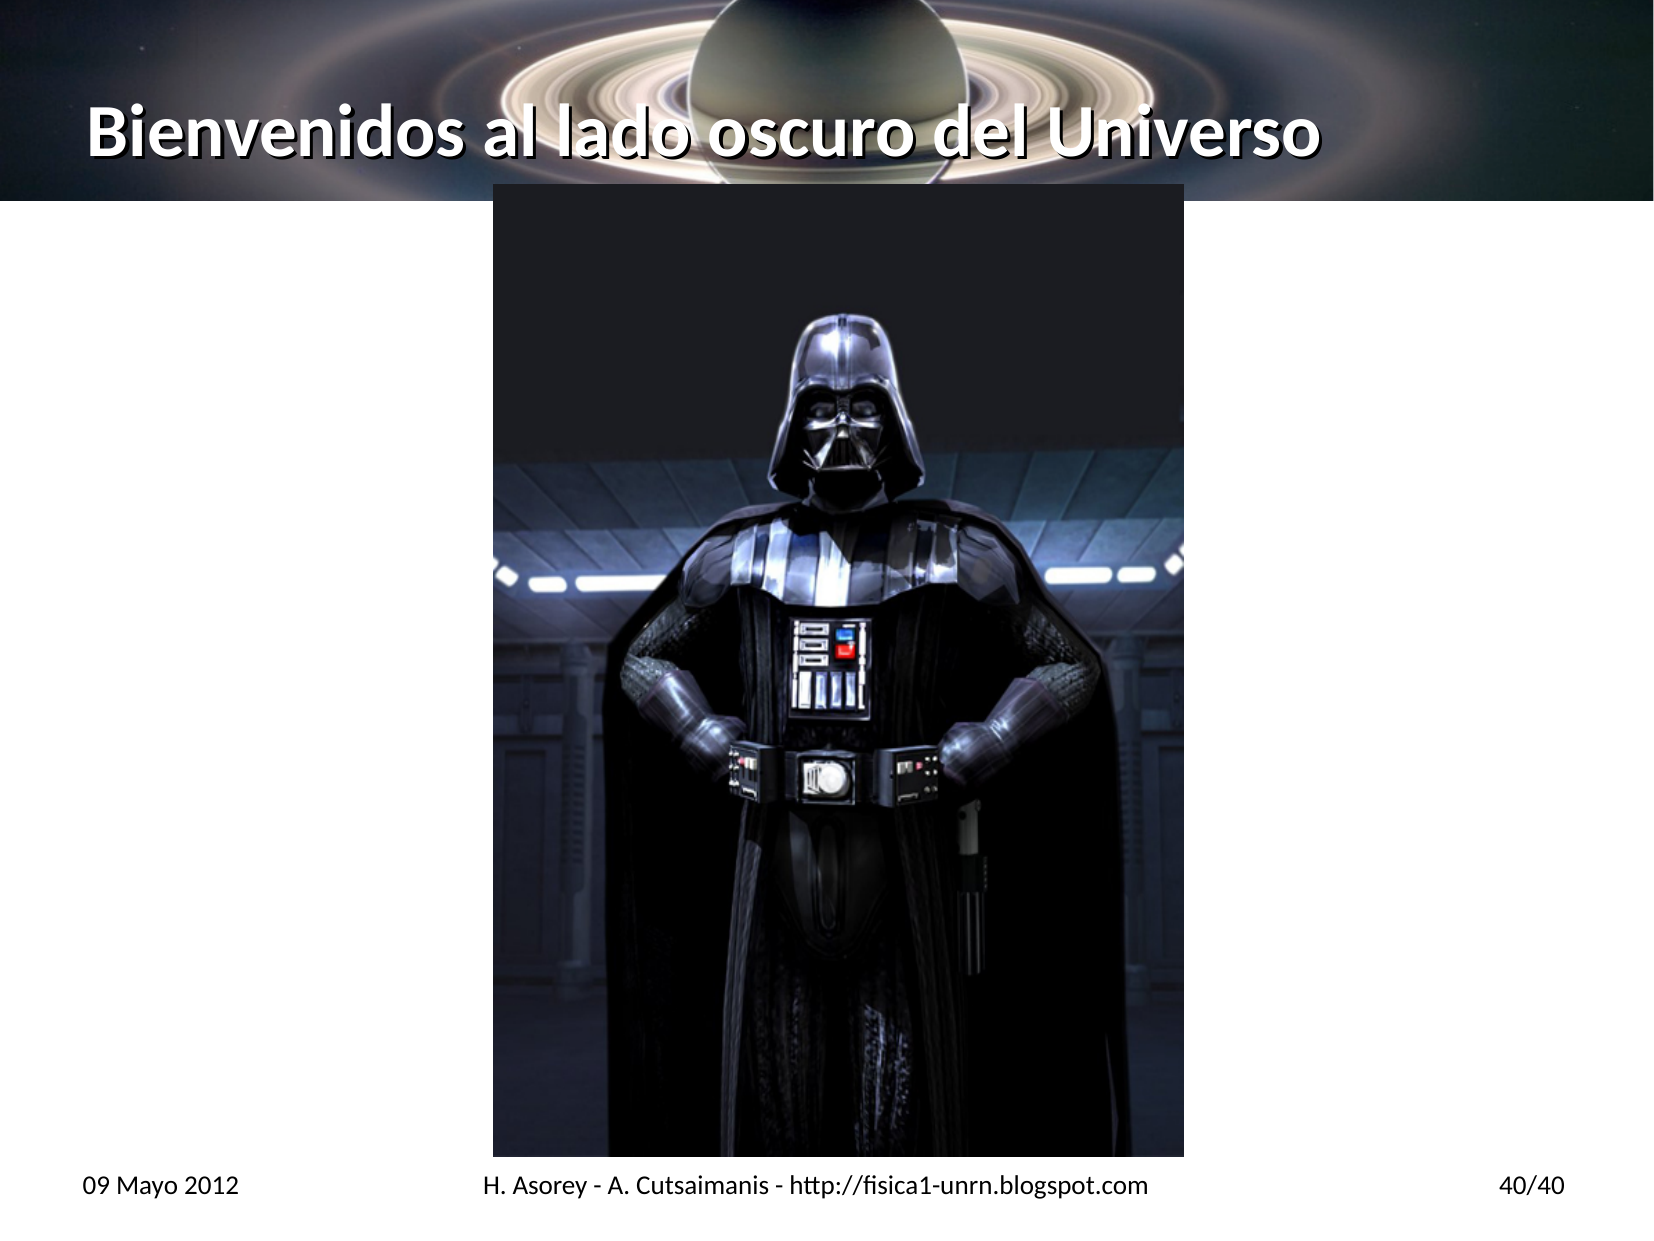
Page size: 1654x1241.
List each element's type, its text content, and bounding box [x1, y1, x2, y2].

title Bienvenidos al lado oscuro del Universo [86, 49, 1576, 226]
picture [0, 0, 1654, 201]
picture [493, 184, 1184, 1157]
